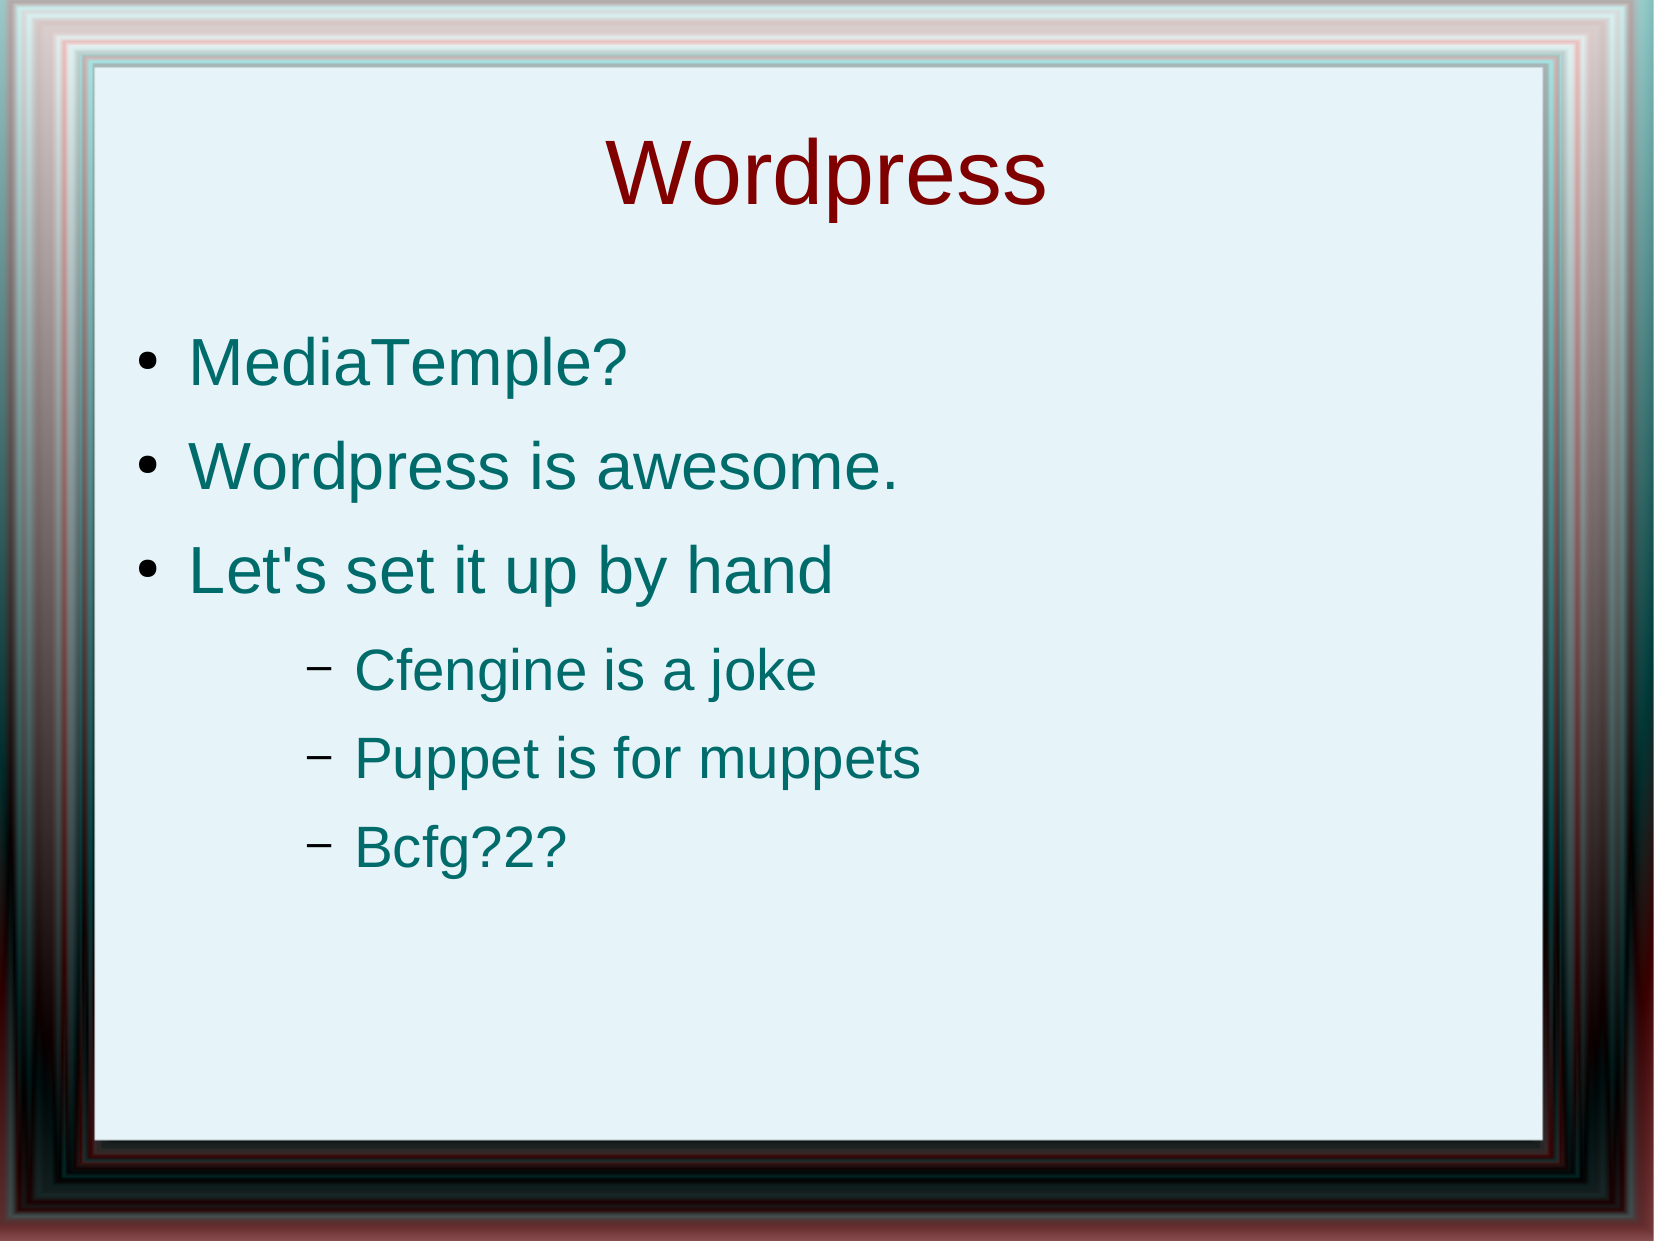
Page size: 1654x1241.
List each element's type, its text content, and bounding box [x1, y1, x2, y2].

list MediaTemple? Wordpress is awesome. Let's set it up by hand Cfengine is a joke Puppet is for muppets Bcfg?2? [118, 324, 1506, 1129]
title Wordpress [118, 95, 1536, 250]
picture [0, 0, 1654, 1241]
